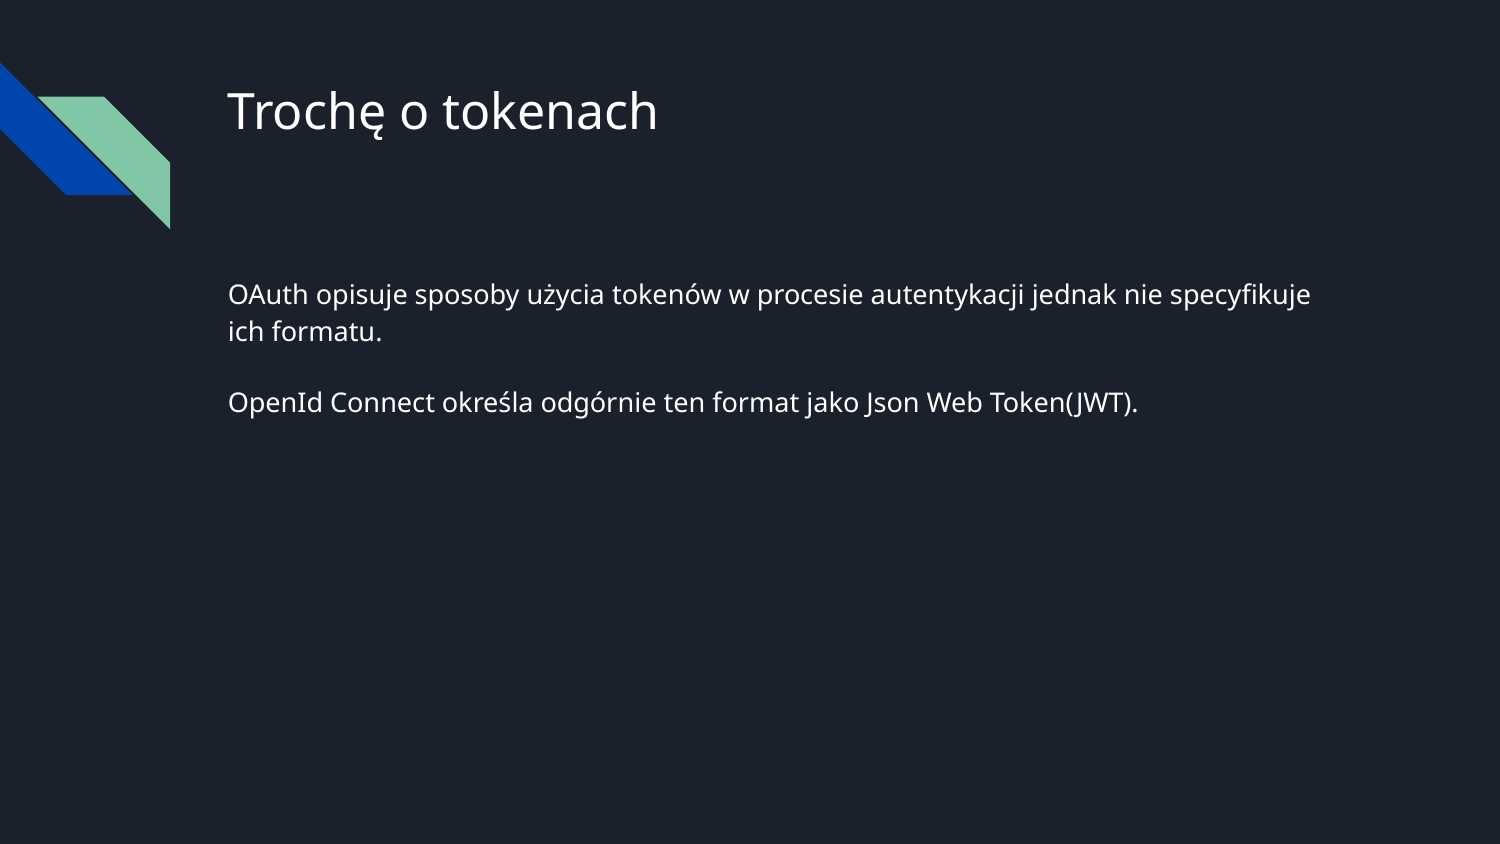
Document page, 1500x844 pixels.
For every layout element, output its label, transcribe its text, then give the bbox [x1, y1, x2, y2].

list OAuth opisuje sposoby użycia tokenów w procesie autentykacji jednak nie specyfikuje ich formatu. OpenId Connect określa odgórnie ten format jako Json Web Token(JWT). [212, 257, 1368, 735]
title Trochę o tokenach [212, 64, 1368, 215]
